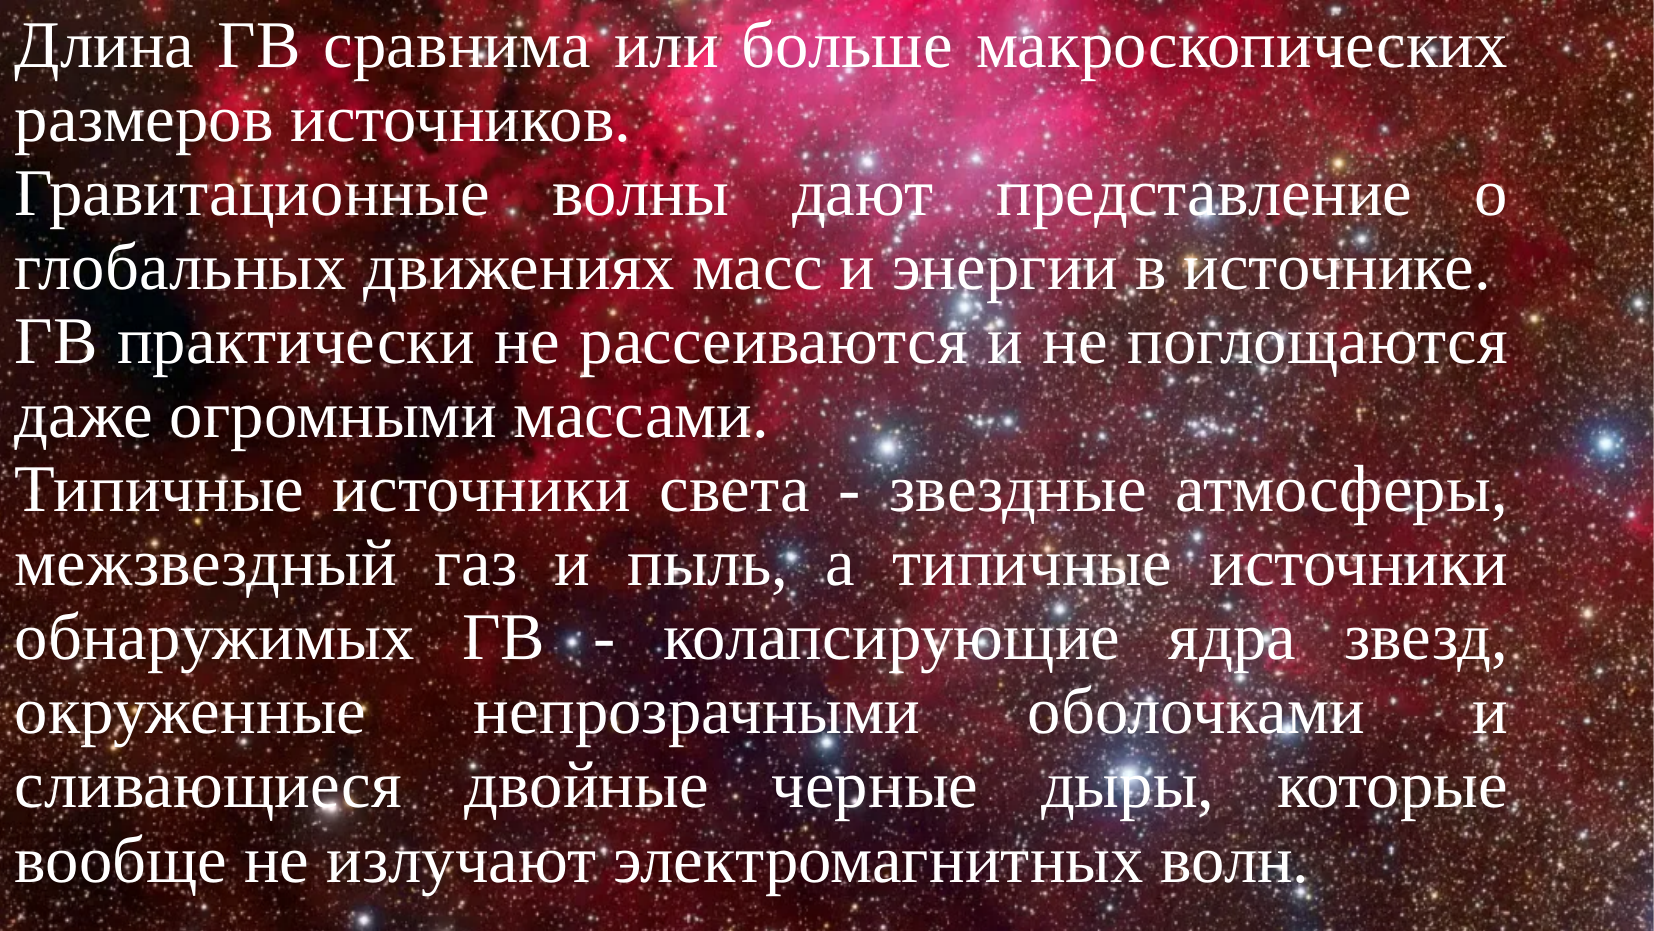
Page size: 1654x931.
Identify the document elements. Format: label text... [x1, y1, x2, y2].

text_box Длина ГВ сравнима или больше макроскопических размеров источников. Гравитационные волны дают представление о глобальных движениях масс и энергии в источнике. ГВ практически не рассеиваются и не поглощаются даже огромными массами. Типичные источники света - звездные атмосферы, межзвездный газ и пыль, а типичные источники обнаружимых ГВ - колапсирующие ядра звезд, окруженные непрозрачными оболочками и сливающиеся двойные черные дыры, которые вообще не излучают электромагнитных волн. [0, 0, 1570, 904]
picture [0, 0, 1654, 931]
